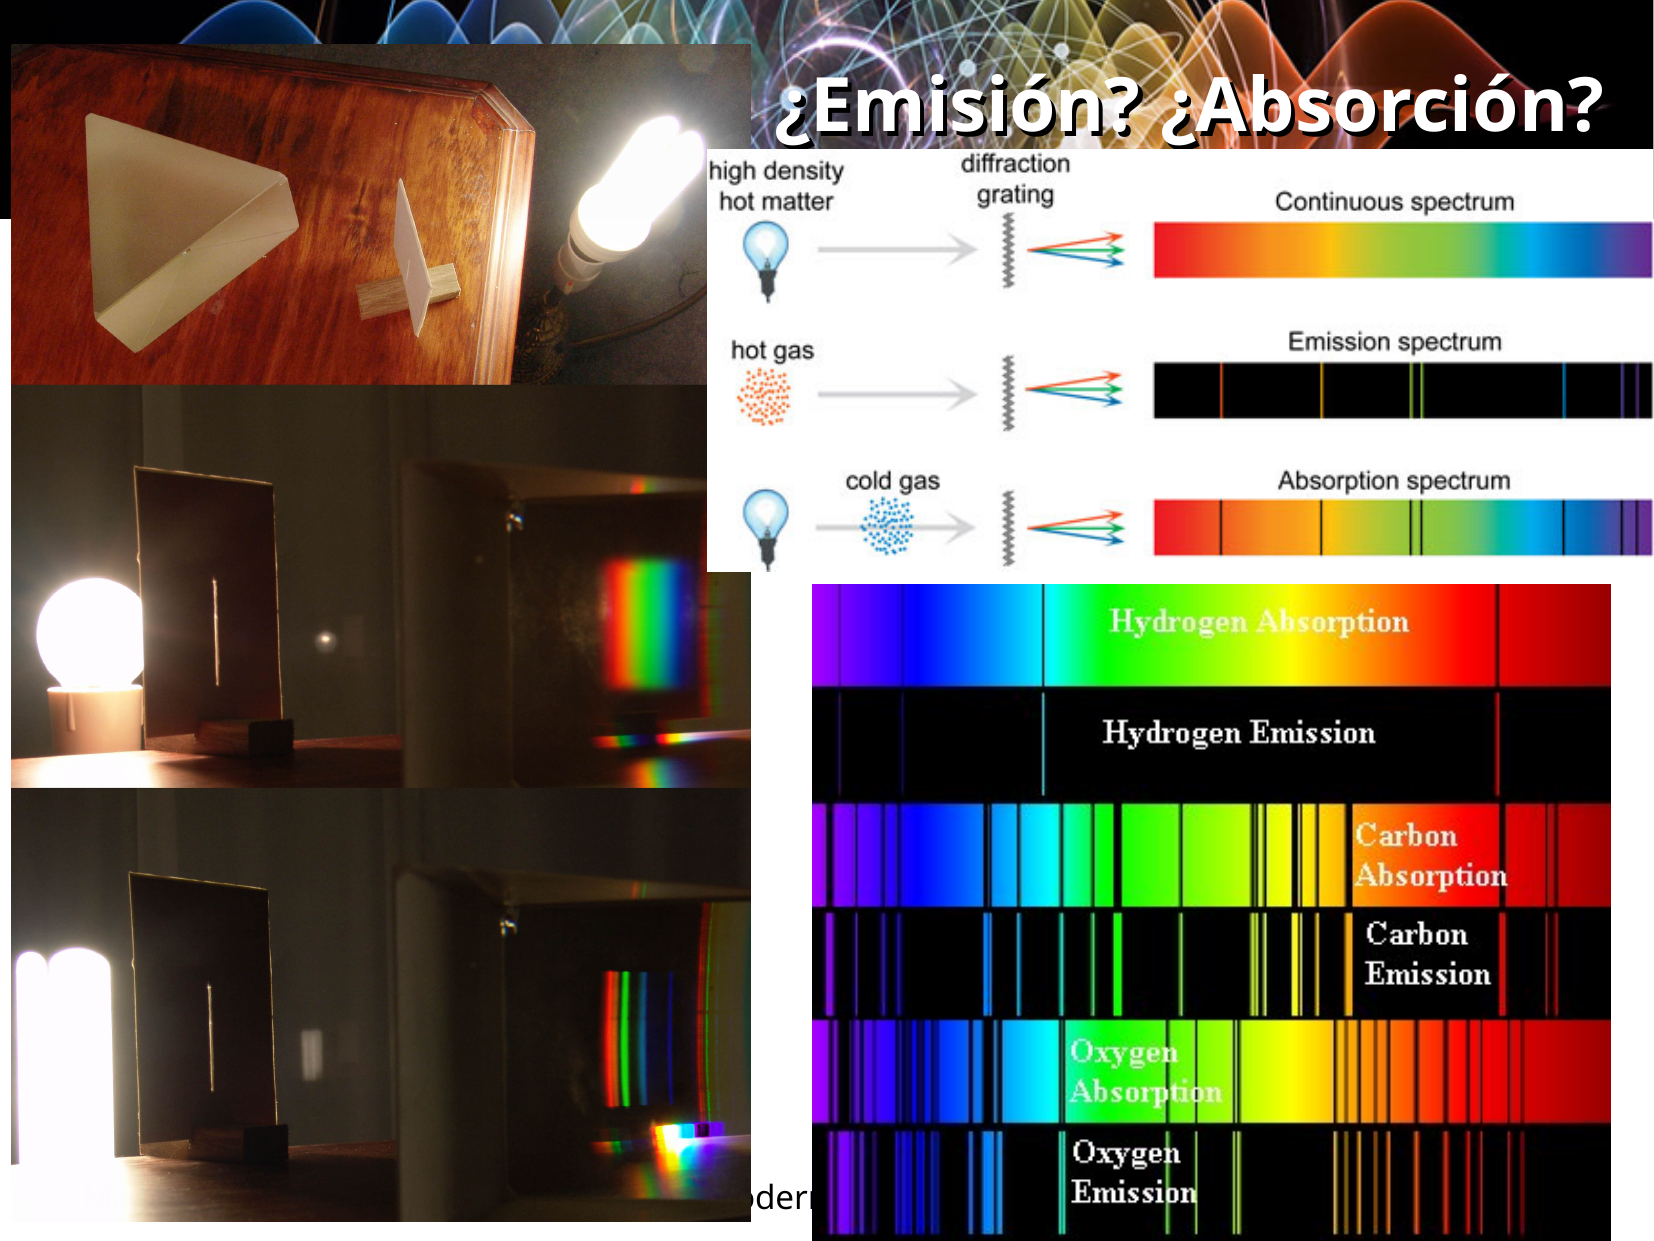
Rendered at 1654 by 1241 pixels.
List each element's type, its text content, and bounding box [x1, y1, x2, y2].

picture [812, 584, 1611, 1241]
title ¿Emisión? ¿Absorción? [45, 15, 1606, 149]
picture [0, 0, 1654, 1222]
